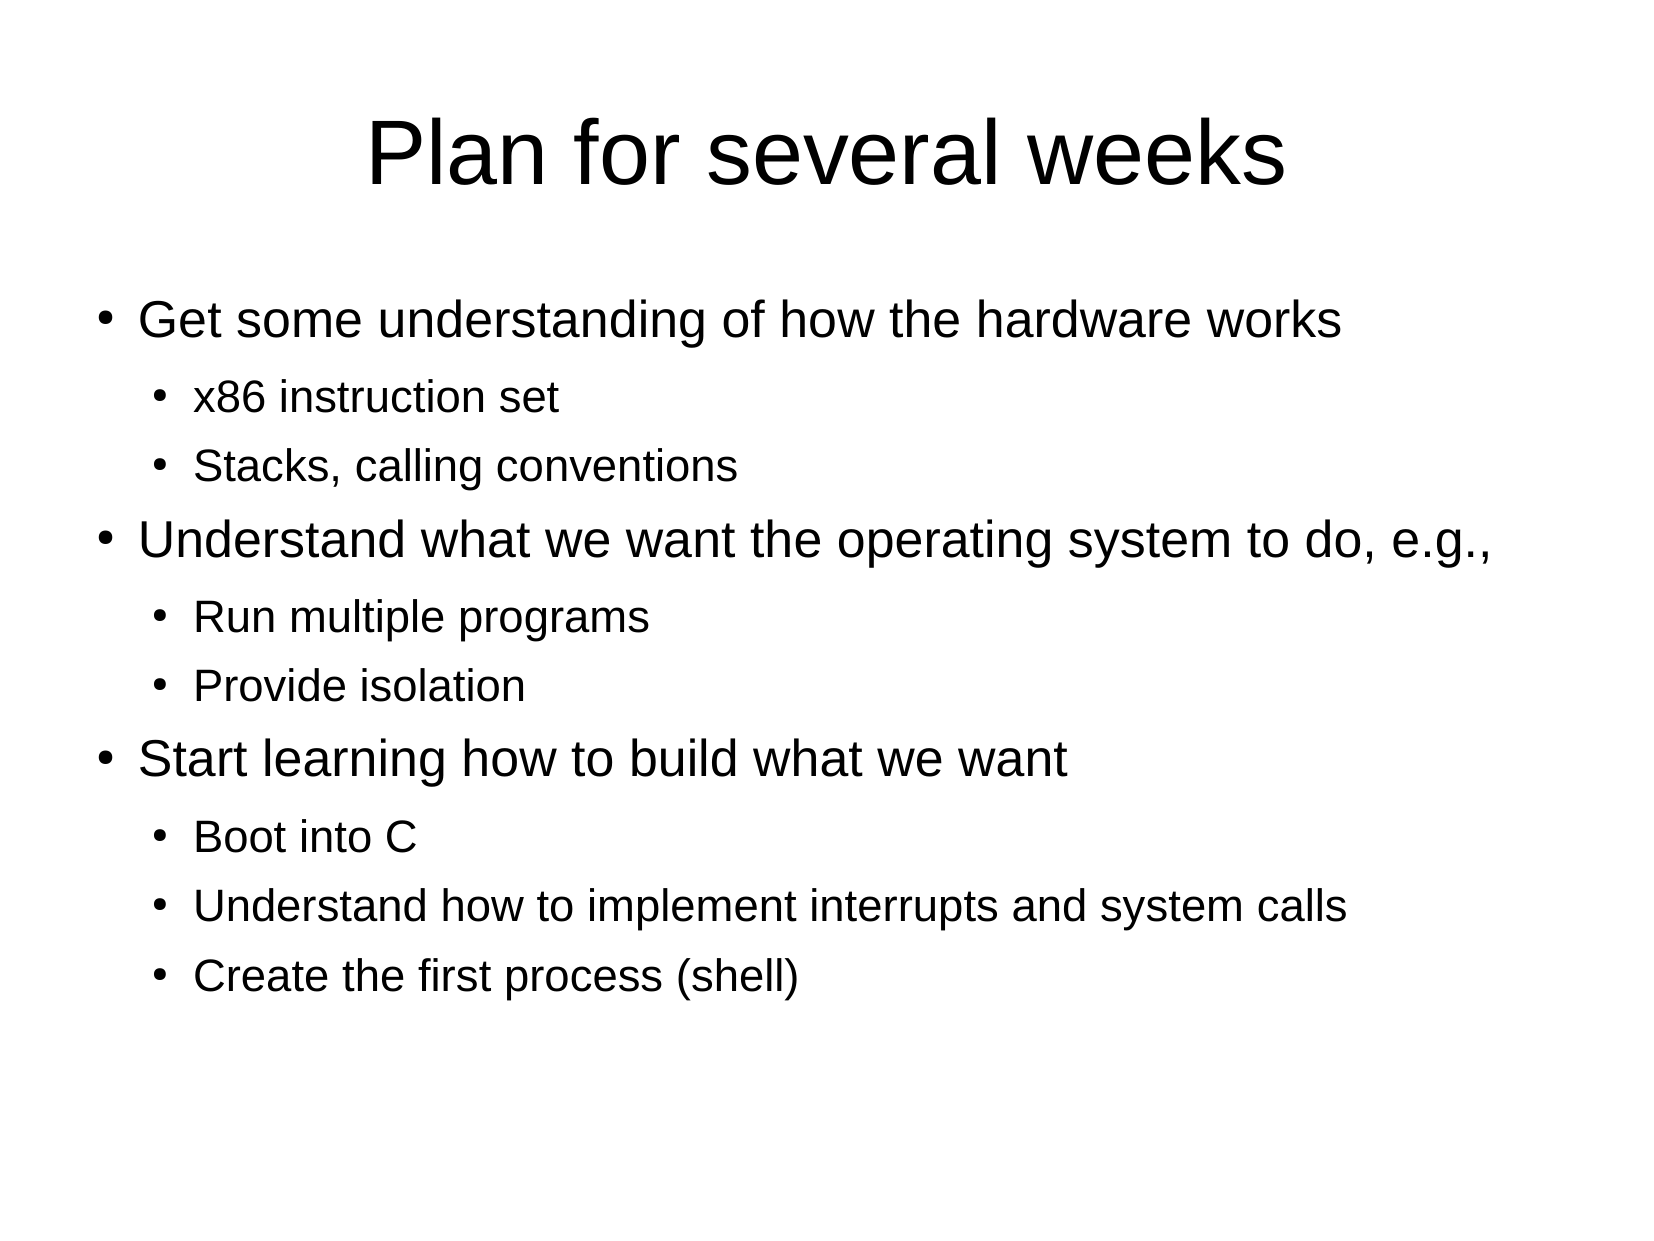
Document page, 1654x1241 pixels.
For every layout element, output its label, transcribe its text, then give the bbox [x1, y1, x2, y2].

list Get some understanding of how the hardware works x86 instruction set Stacks, calling conventions Understand what we want the operating system to do, e.g., Run multiple programs Provide isolation Start learning how to build what we want Boot into C Understand how to implement interrupts and system calls Create the first process (shell) [82, 290, 1571, 1010]
title Plan for several weeks [82, 49, 1571, 257]
